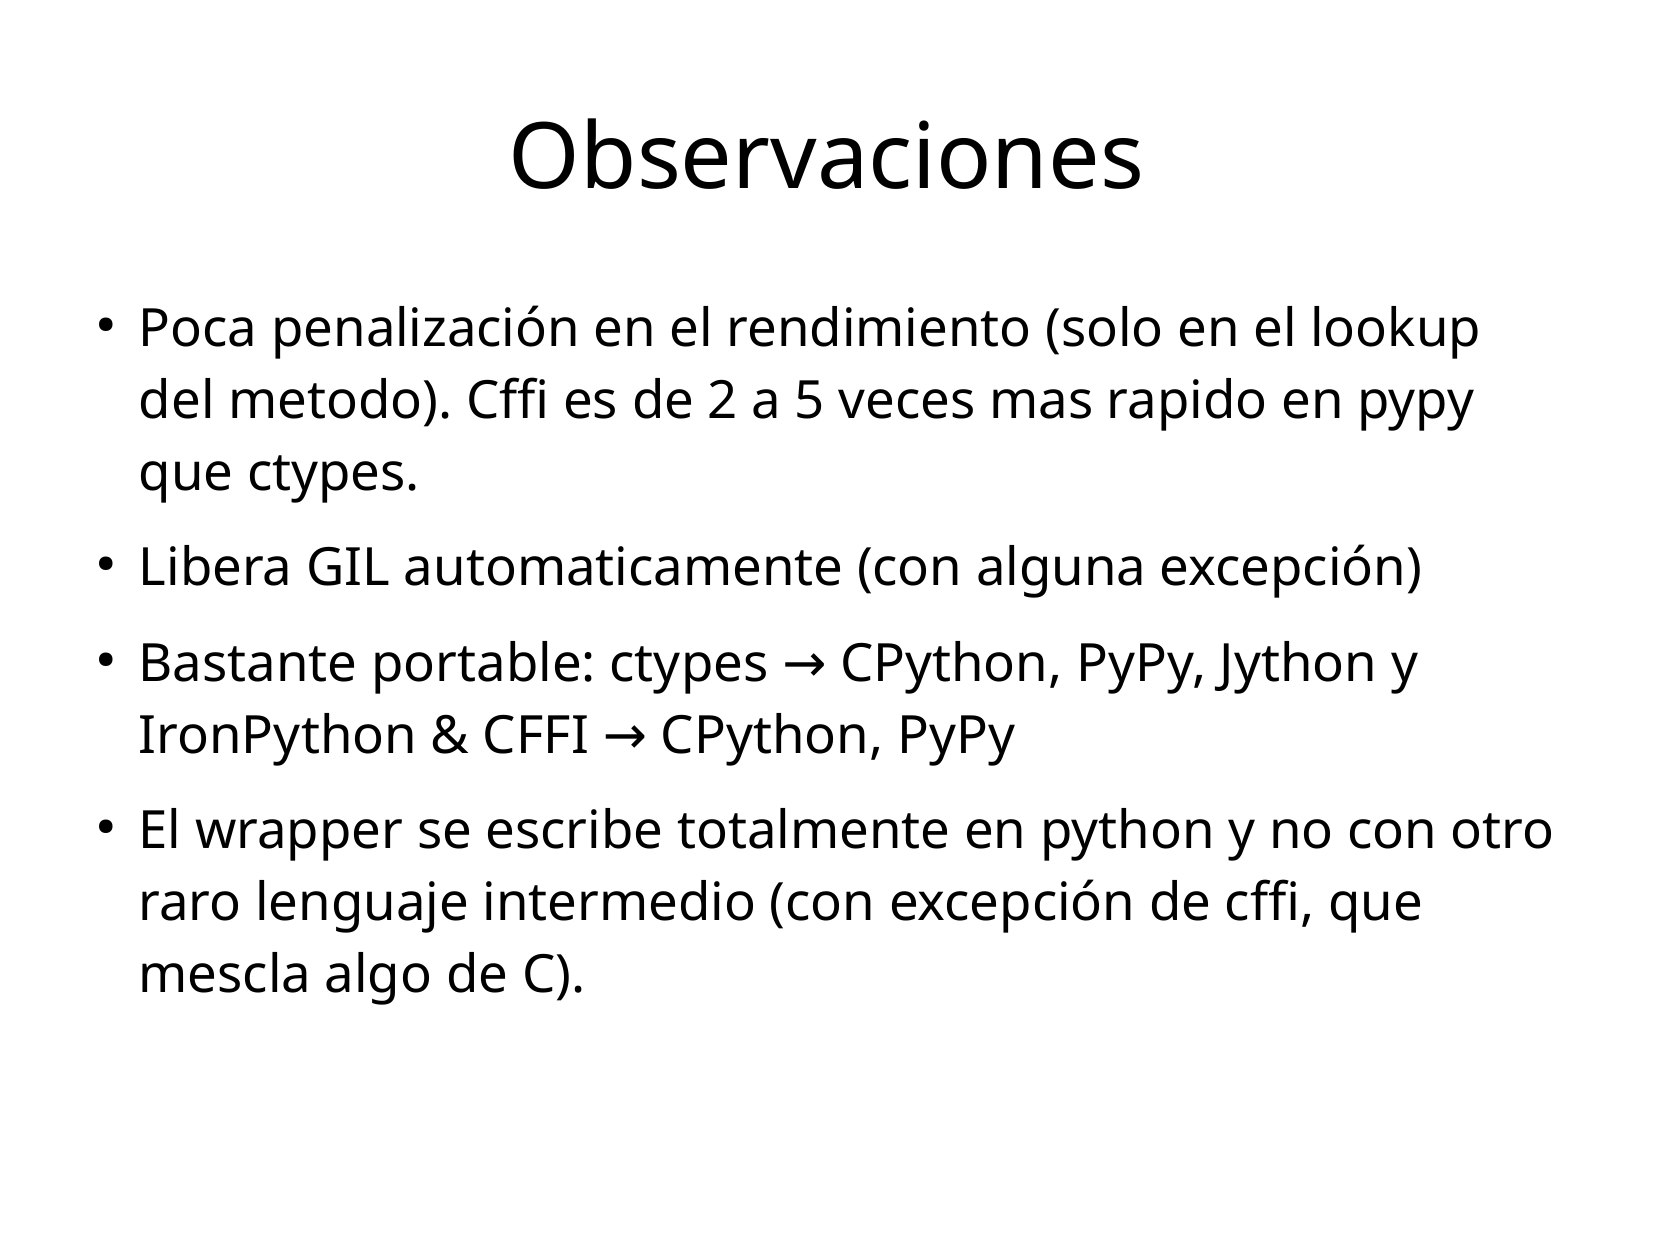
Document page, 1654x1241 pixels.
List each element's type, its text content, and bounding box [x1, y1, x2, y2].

title Observaciones [82, 49, 1571, 257]
list Poca penalización en el rendimiento (solo en el lookup del metodo). Cffi es de 2 a 5 veces mas rapido en pypy que ctypes. Libera GIL automaticamente (con alguna excepción) Bastante portable: ctypes → CPython, PyPy, Jython y IronPython & CFFI → CPython, PyPy El wrapper se escribe totalmente en python y no con otro raro lenguaje intermedio (con excepción de cffi, que mescla algo de C). [82, 290, 1571, 1010]
